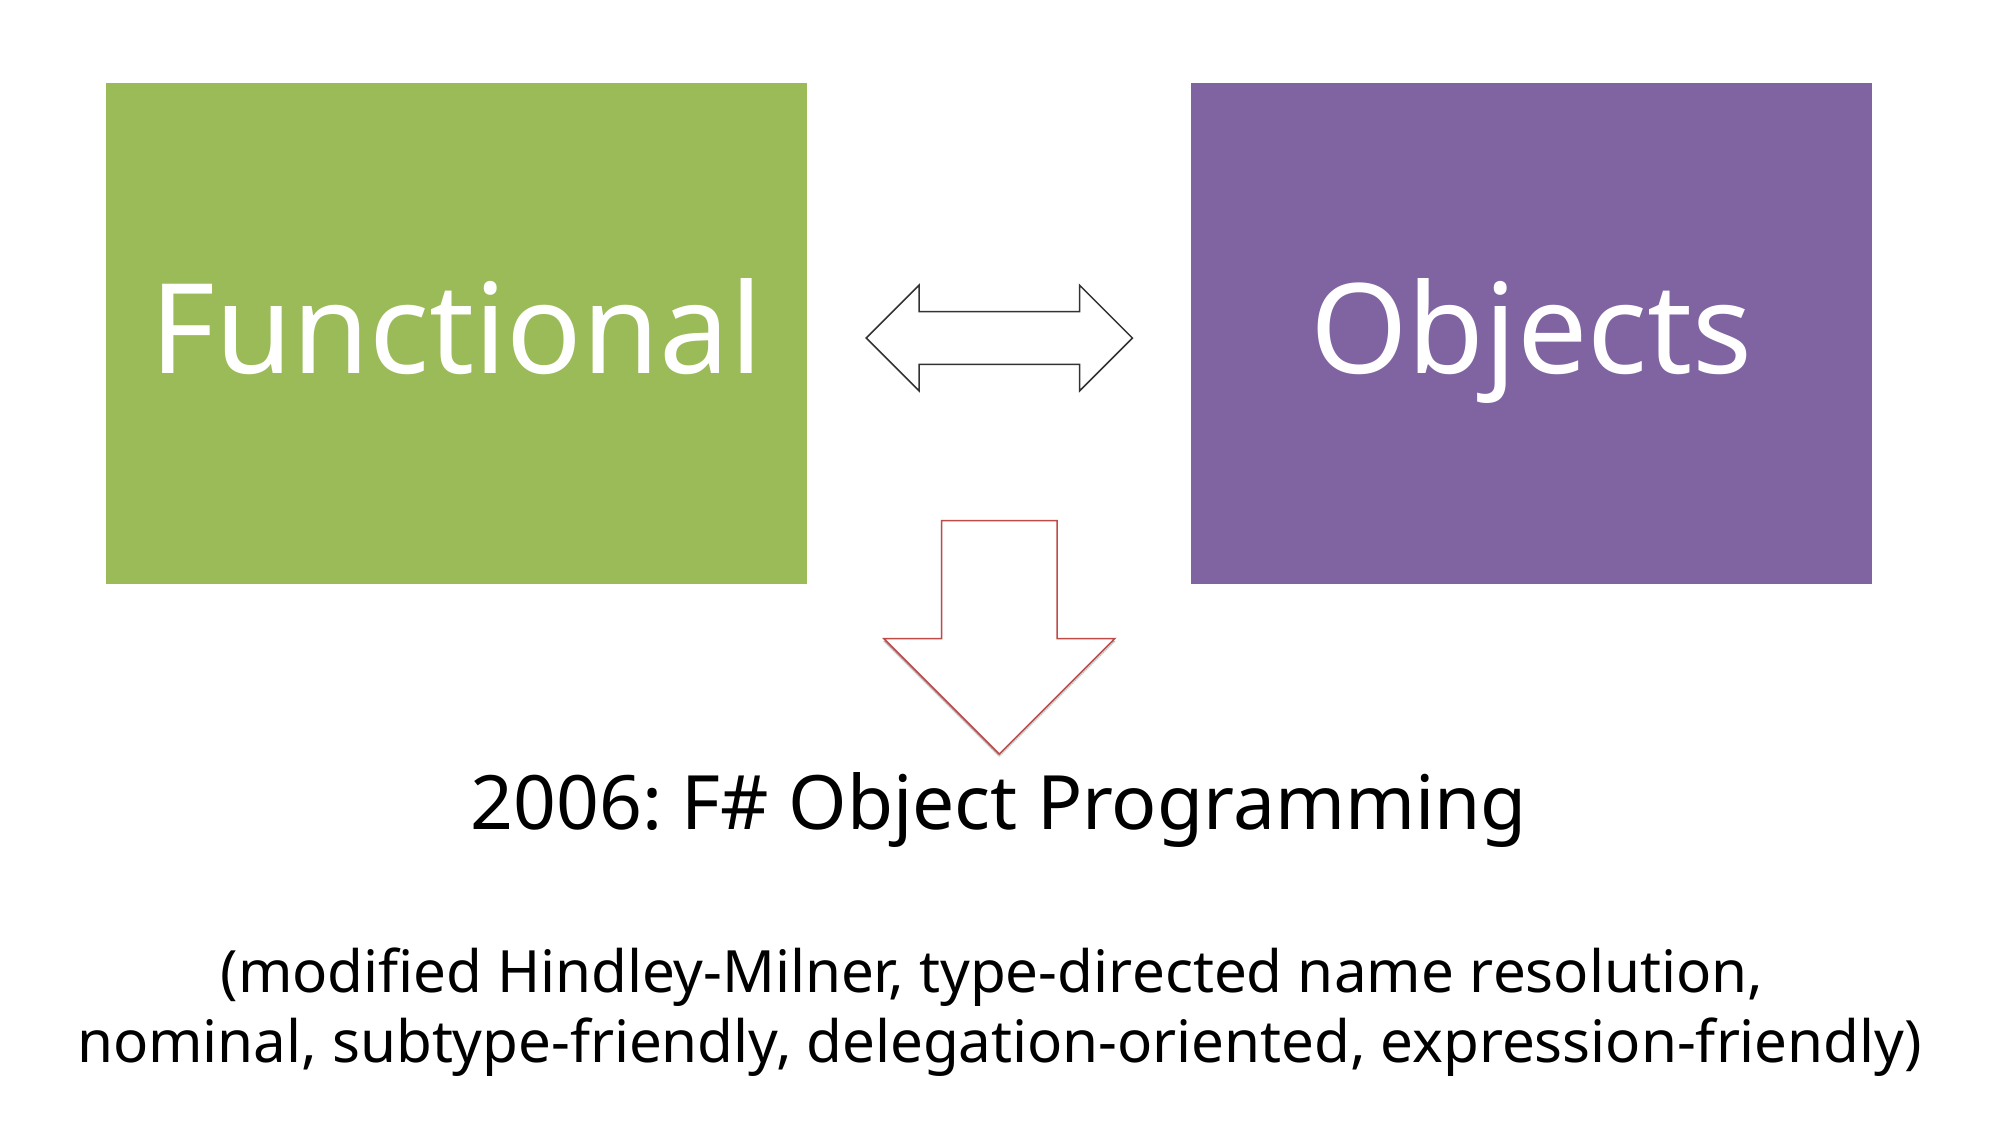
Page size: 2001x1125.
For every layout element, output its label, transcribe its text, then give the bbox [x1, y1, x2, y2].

text_box 2006: F# Object Programming (modified Hindley-Milner, type-directed name resolution, nominal, subtype-friendly, delegation-oriented, expression-friendly) [138, 754, 1860, 1078]
text_box Functional [103, 80, 810, 587]
text_box Objects [1189, 80, 1874, 587]
text_box [883, 520, 1115, 754]
